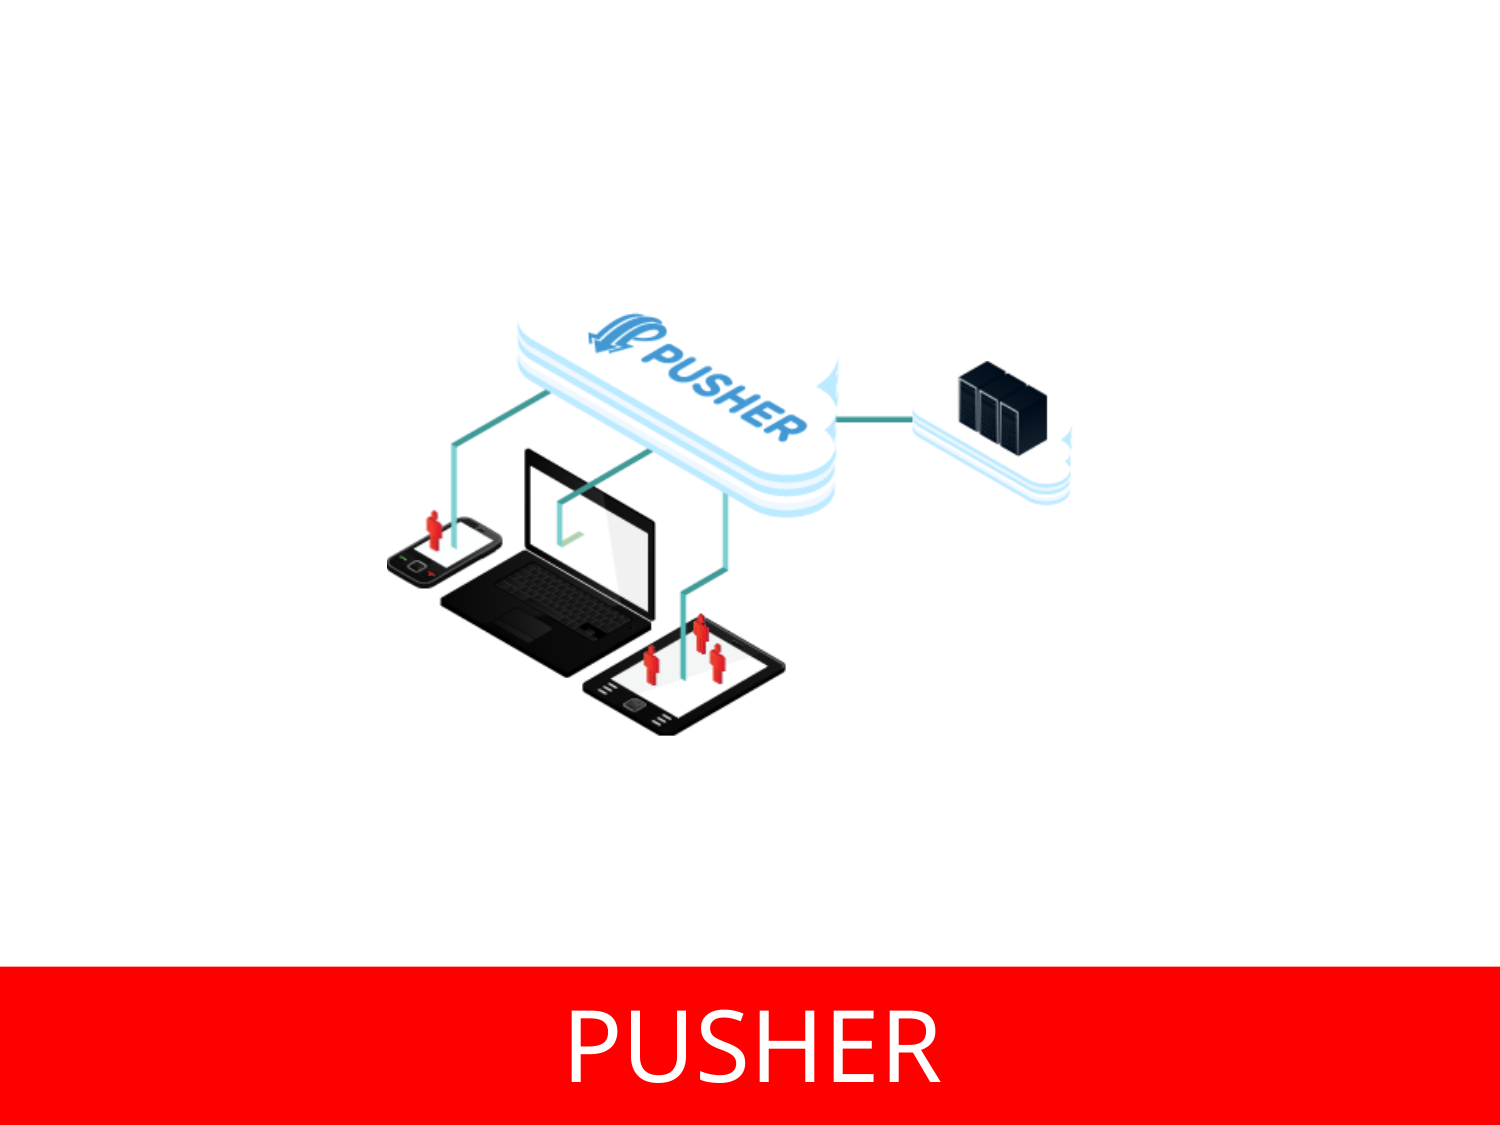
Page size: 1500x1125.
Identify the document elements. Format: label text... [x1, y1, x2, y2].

picture [387, 291, 1113, 772]
list PUSHER [28, 974, 1478, 1111]
